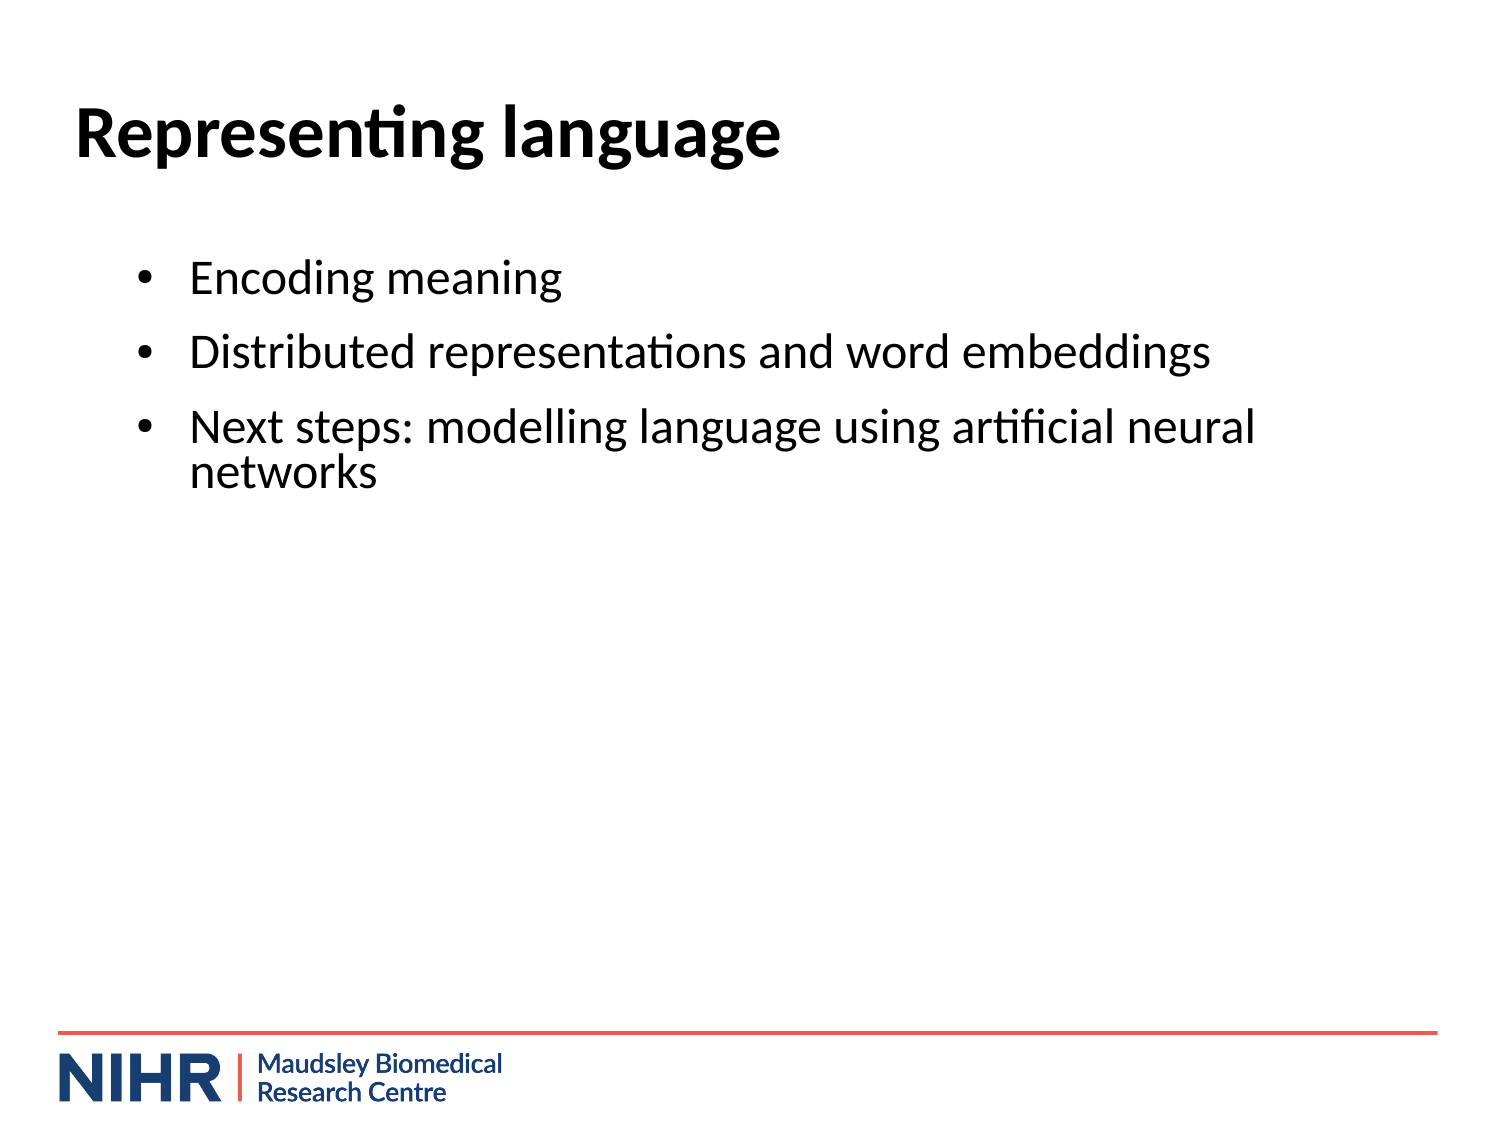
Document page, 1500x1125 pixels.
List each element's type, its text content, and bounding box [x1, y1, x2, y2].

picture [29, 1018, 531, 1125]
list Encoding meaning Distributed representations and word embeddings Next steps: modelling language using artificial neural networks [118, 258, 1394, 922]
title Representing language [75, 41, 1425, 237]
